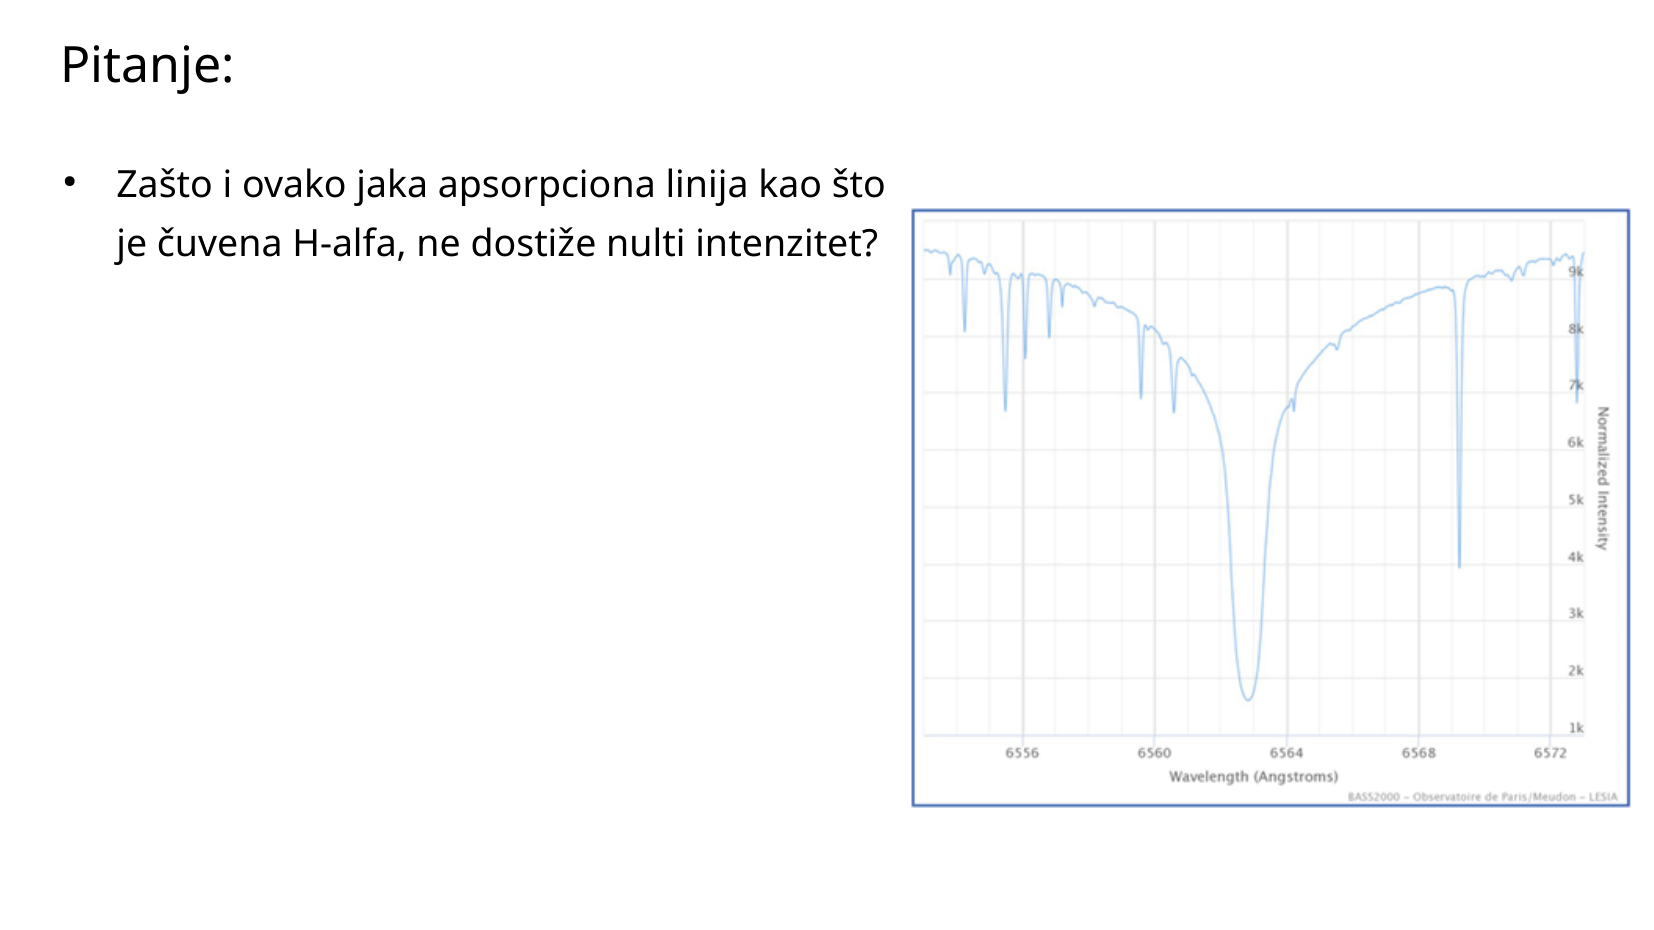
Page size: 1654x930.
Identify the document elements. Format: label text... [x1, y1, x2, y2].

picture [893, 193, 1653, 826]
list Zašto i ovako jaka apsorpciona linija kao što je čuvena H-alfa, ne dostiže nulti intenzitet? [45, 149, 901, 880]
title Pitanje: [59, 13, 1648, 113]
